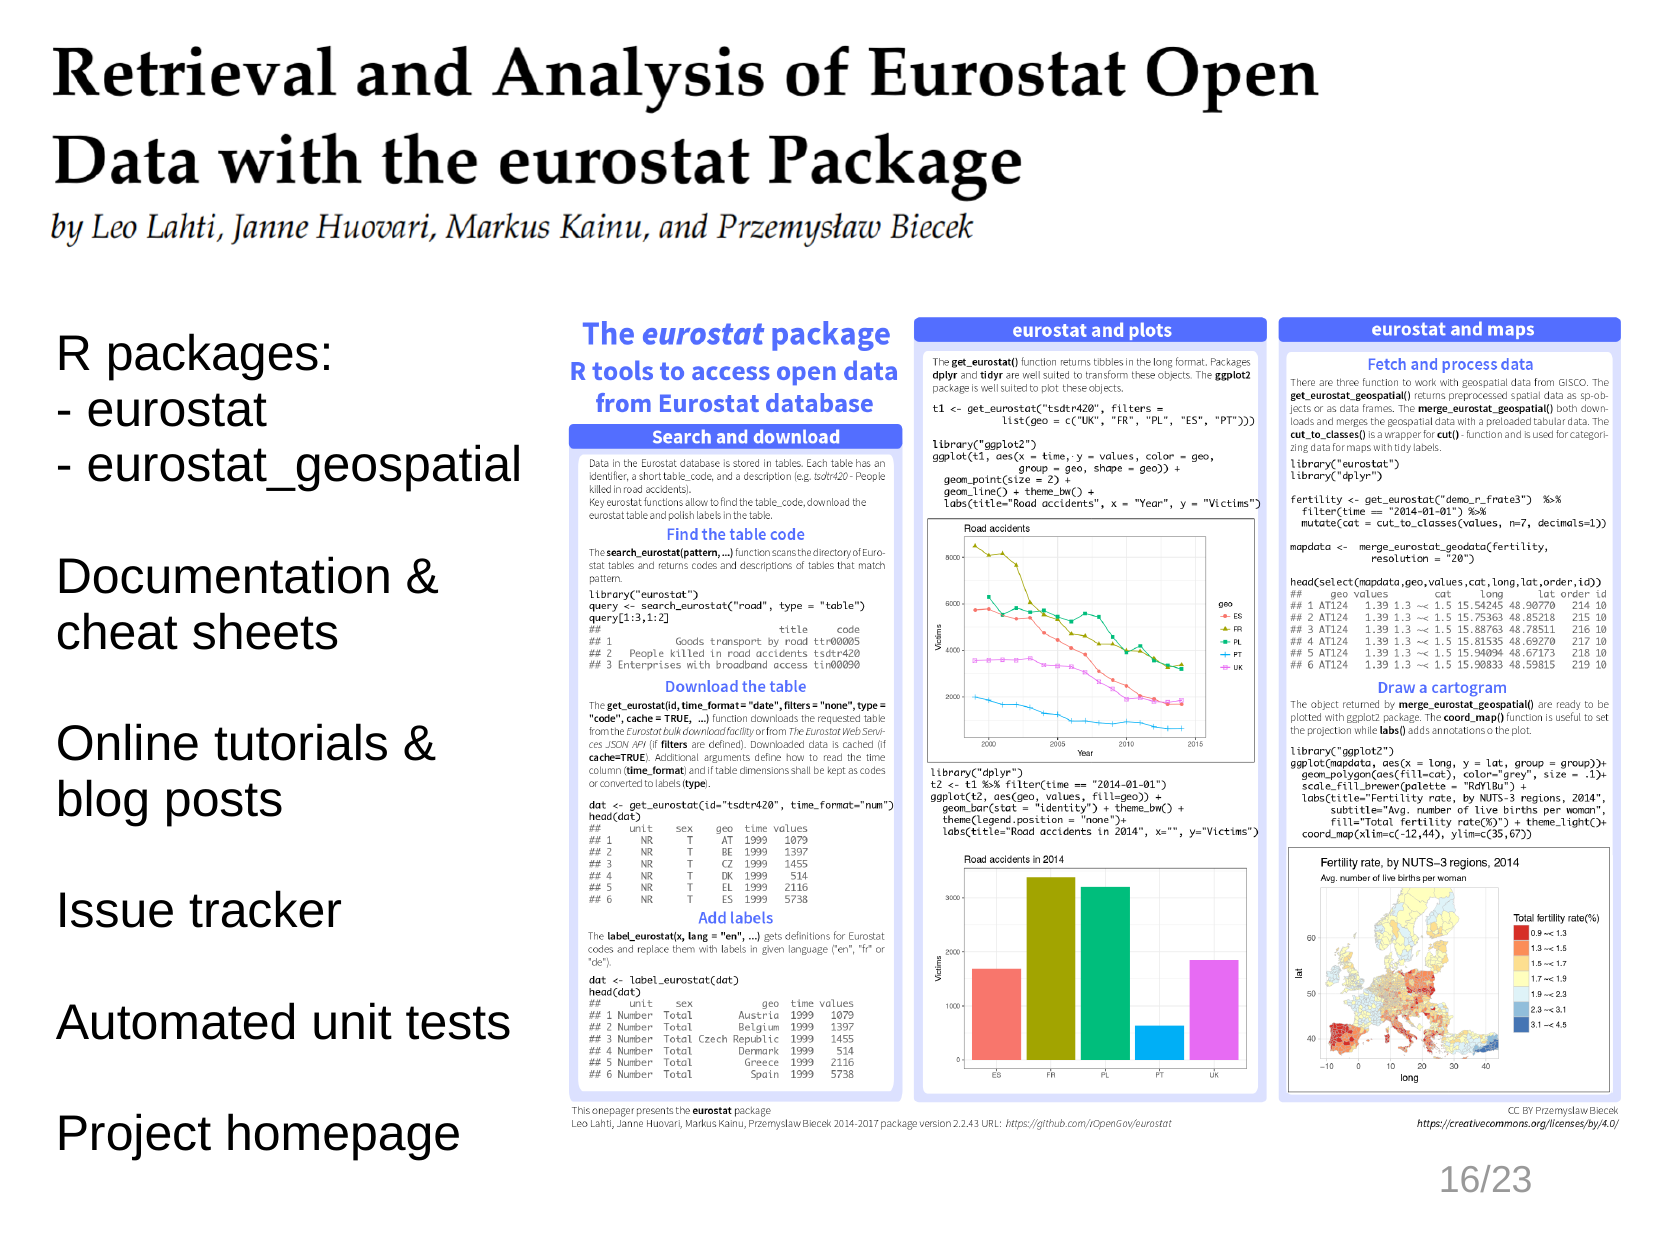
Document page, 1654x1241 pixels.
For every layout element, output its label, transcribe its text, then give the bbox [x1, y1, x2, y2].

text_box <number>/23 [1424, 1151, 1654, 1222]
picture [15, 18, 1372, 259]
text_box R packages: - eurostat - eurostat_geospatial Documentation & cheat sheets Online tutorials & blog posts Issue tracker Automated unit tests Project homepage [41, 317, 549, 1169]
picture [548, 298, 1632, 1136]
